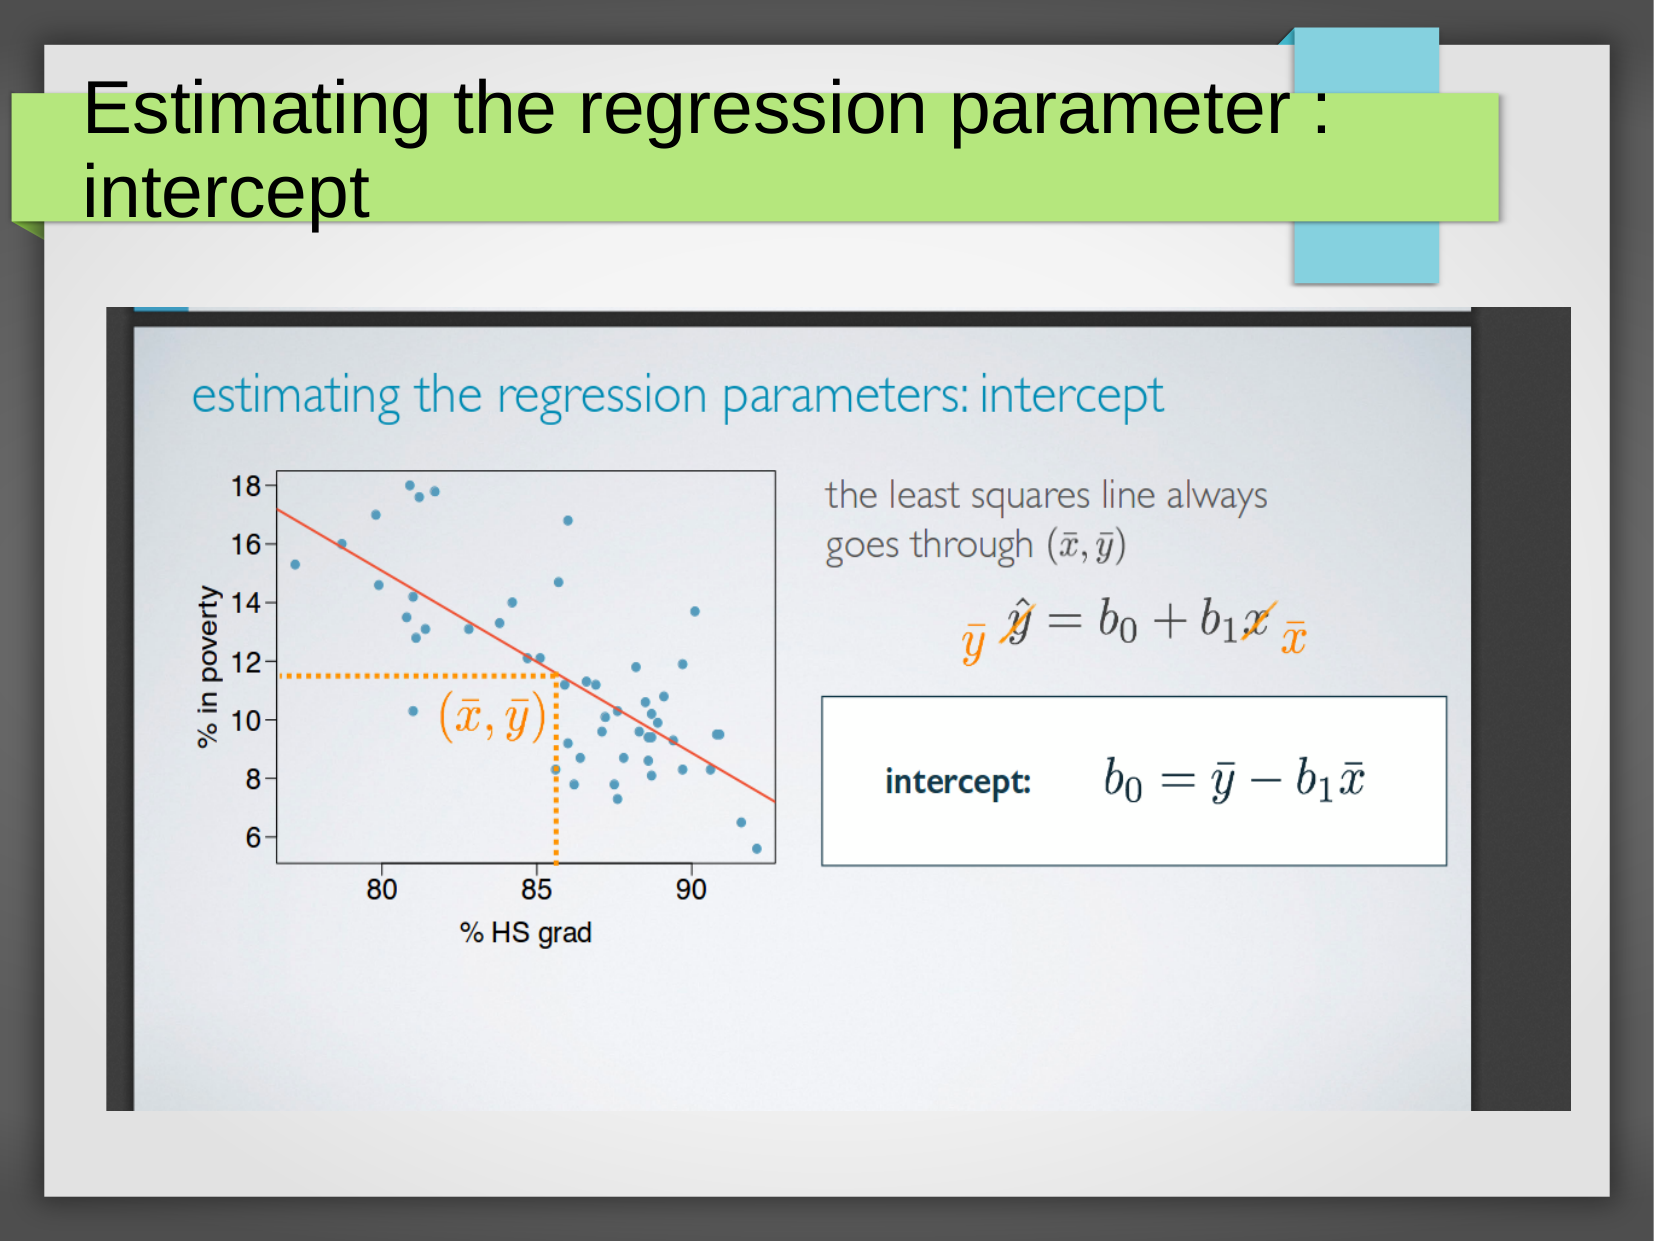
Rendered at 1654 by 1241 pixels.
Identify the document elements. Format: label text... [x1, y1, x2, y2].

picture [0, 0, 1654, 1241]
title Estimating the regression parameter : intercept [82, 47, 1571, 252]
